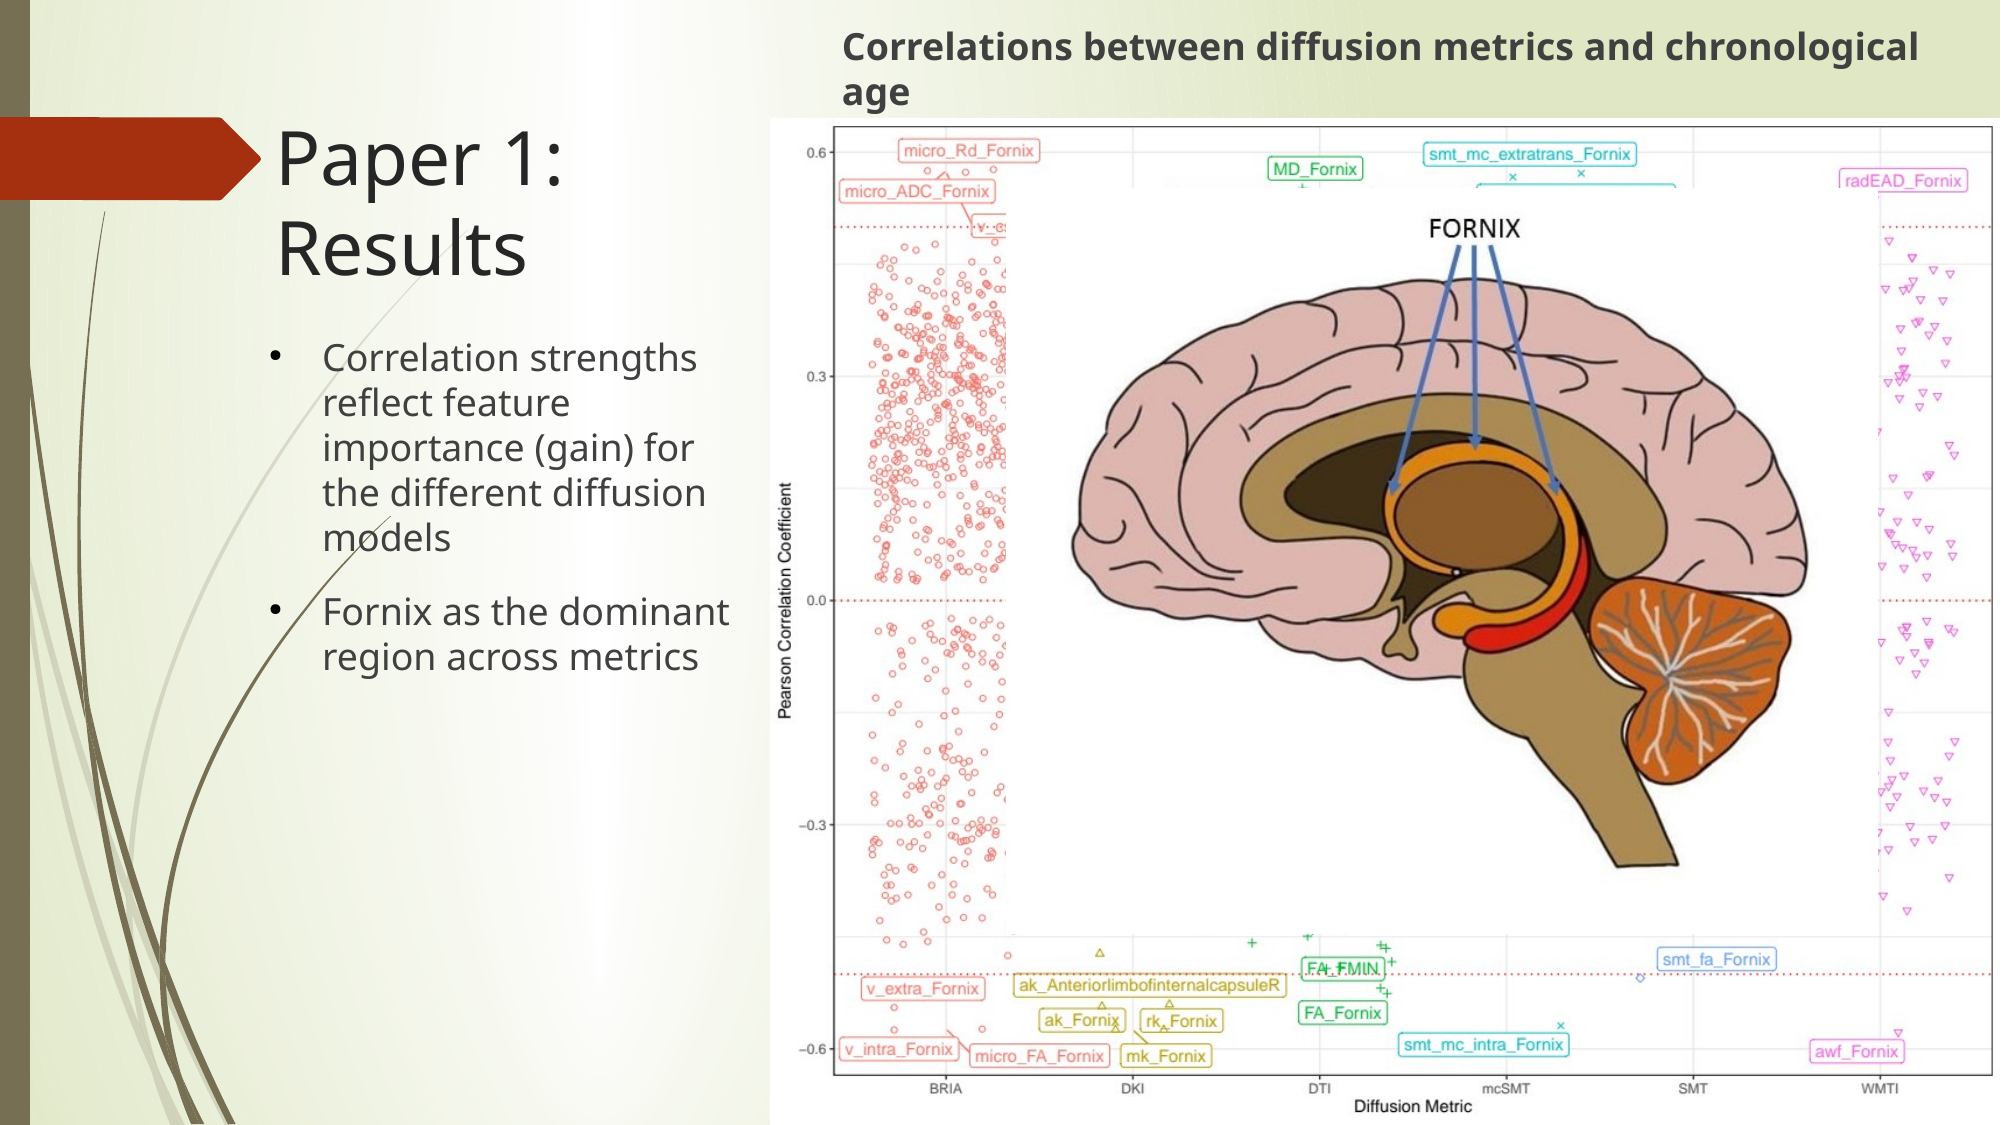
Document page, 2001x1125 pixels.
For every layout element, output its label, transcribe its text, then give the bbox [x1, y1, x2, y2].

picture [770, 118, 2000, 1125]
title Paper 1: Results [260, 102, 826, 313]
list Correlation strengths reflect feature importance (gain) for the different diffusion models Fornix as the dominant region across metrics [236, 326, 756, 1052]
list Correlations between diffusion metrics and chronological age [826, 15, 2000, 118]
